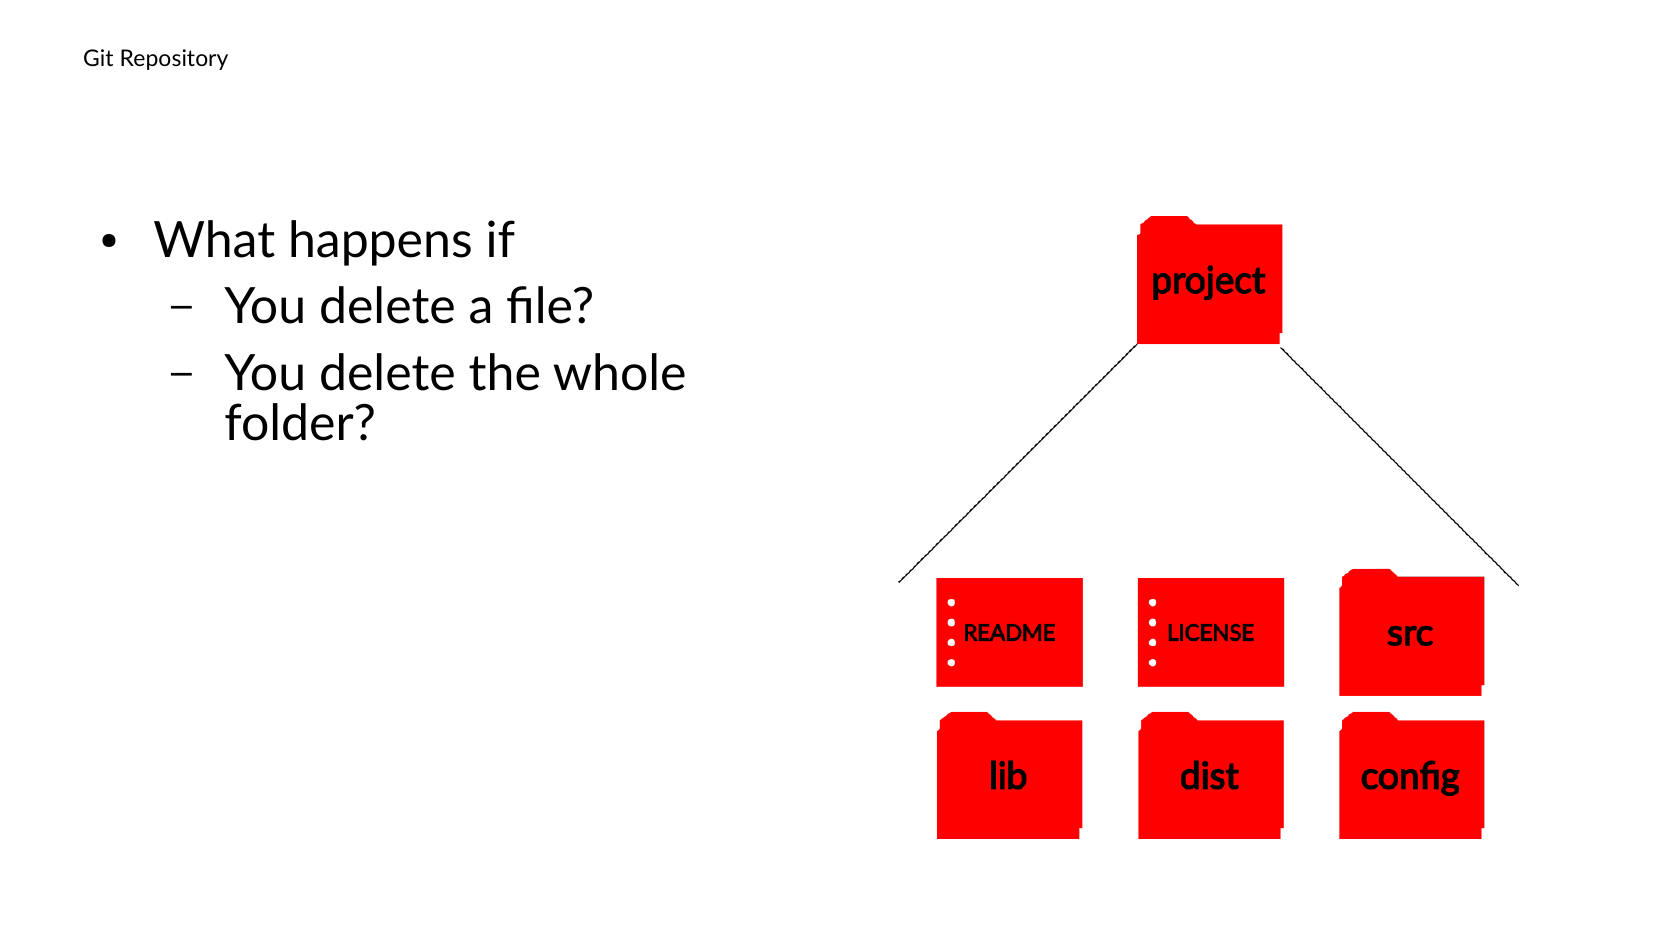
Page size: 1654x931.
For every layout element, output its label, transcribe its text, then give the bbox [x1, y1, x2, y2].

picture [897, 216, 1519, 839]
title Git Repository [83, 0, 1571, 119]
list What happens if You delete a file? You delete the whole folder? [82, 217, 809, 839]
